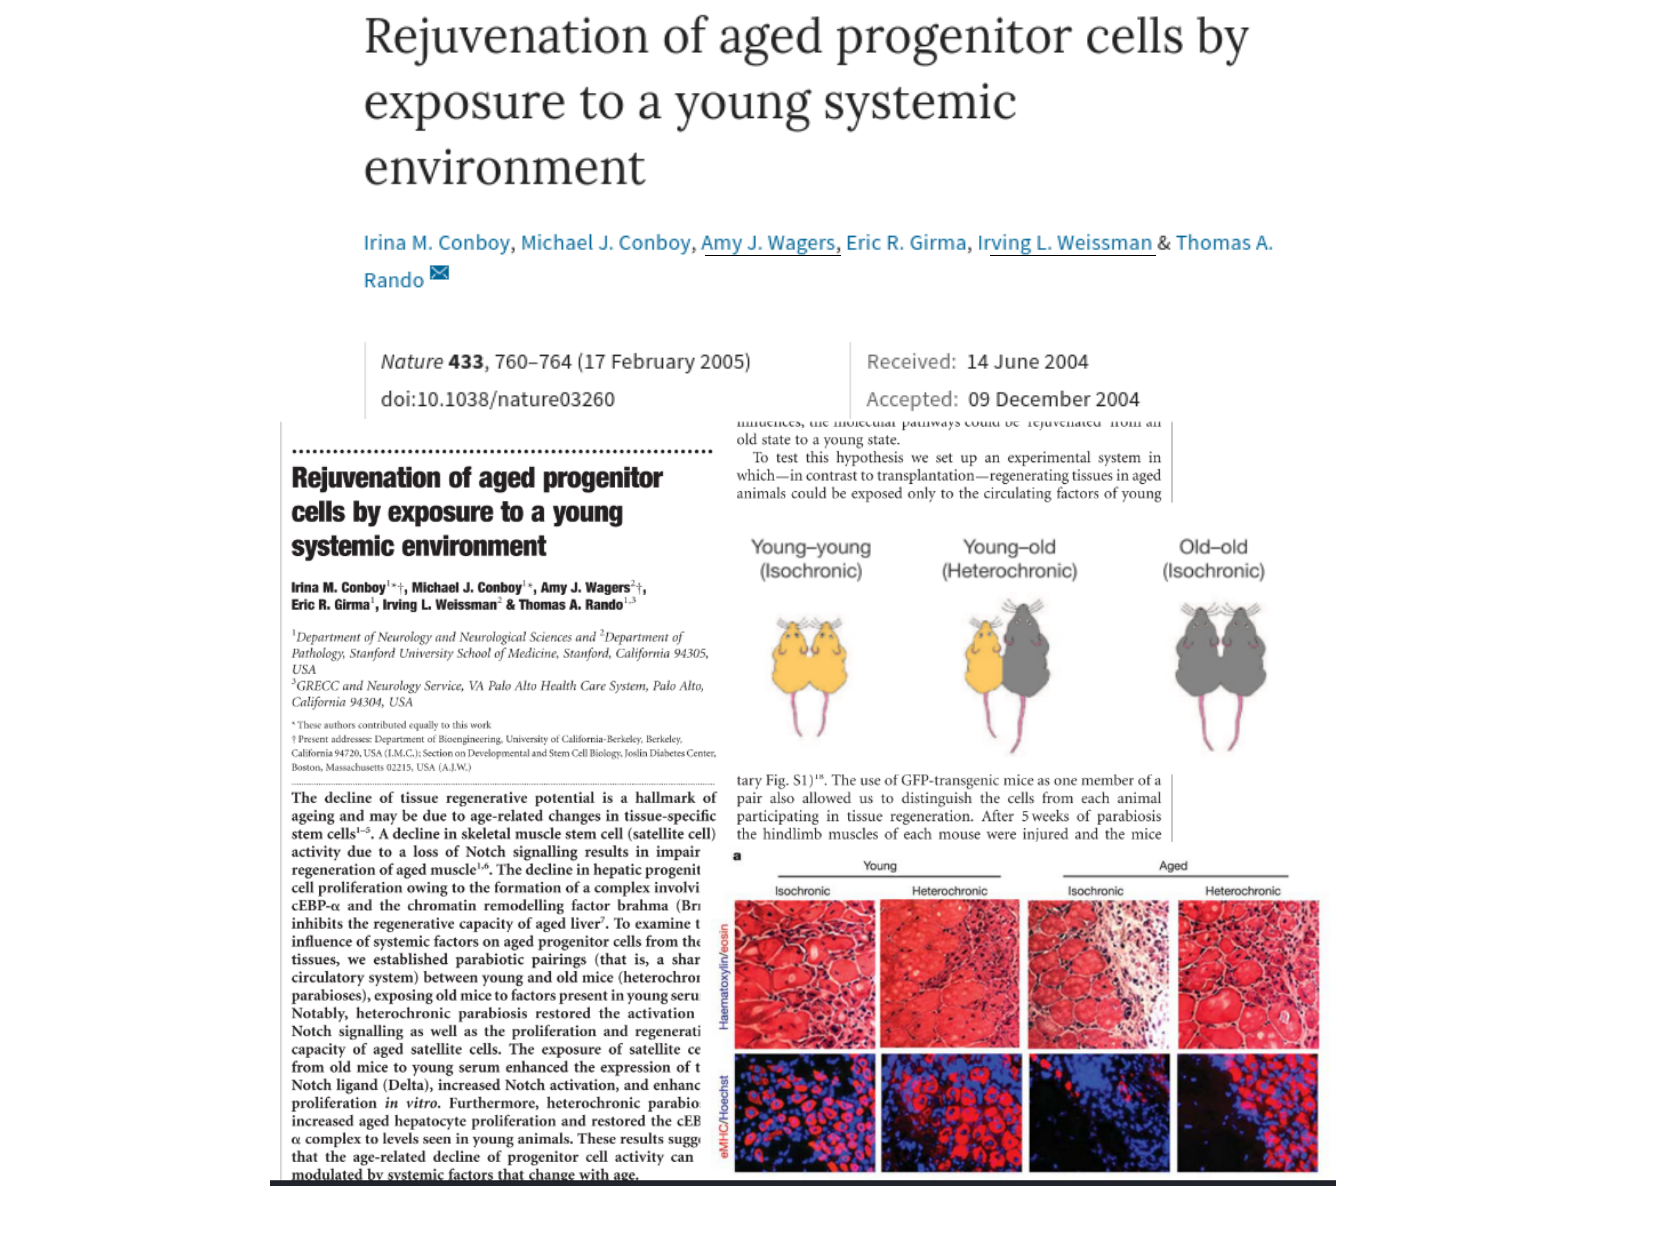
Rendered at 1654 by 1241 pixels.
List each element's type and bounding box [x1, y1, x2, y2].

picture [270, 9, 1336, 1186]
